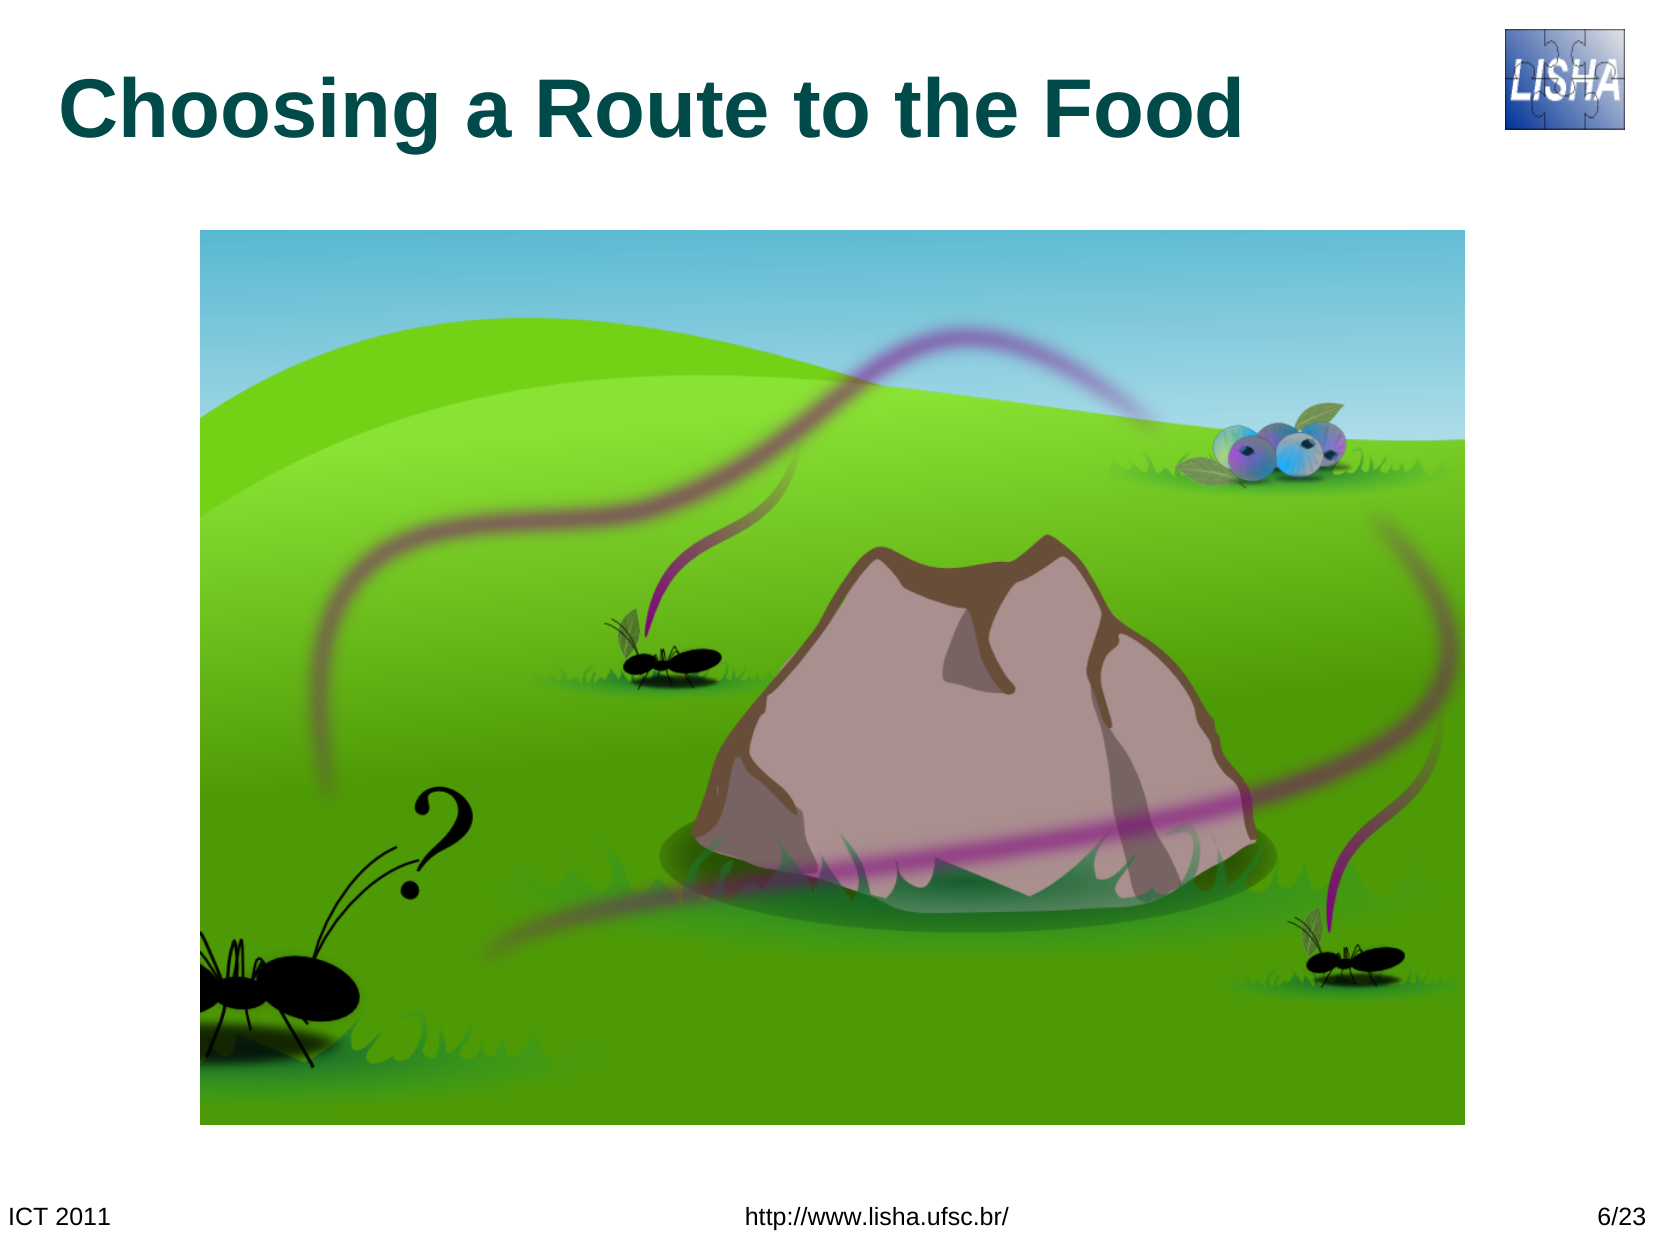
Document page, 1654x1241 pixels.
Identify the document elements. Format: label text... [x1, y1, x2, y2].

title Choosing a Route to the Food [58, 11, 1595, 219]
picture [1595, 29, 1625, 130]
picture [200, 230, 1465, 1125]
